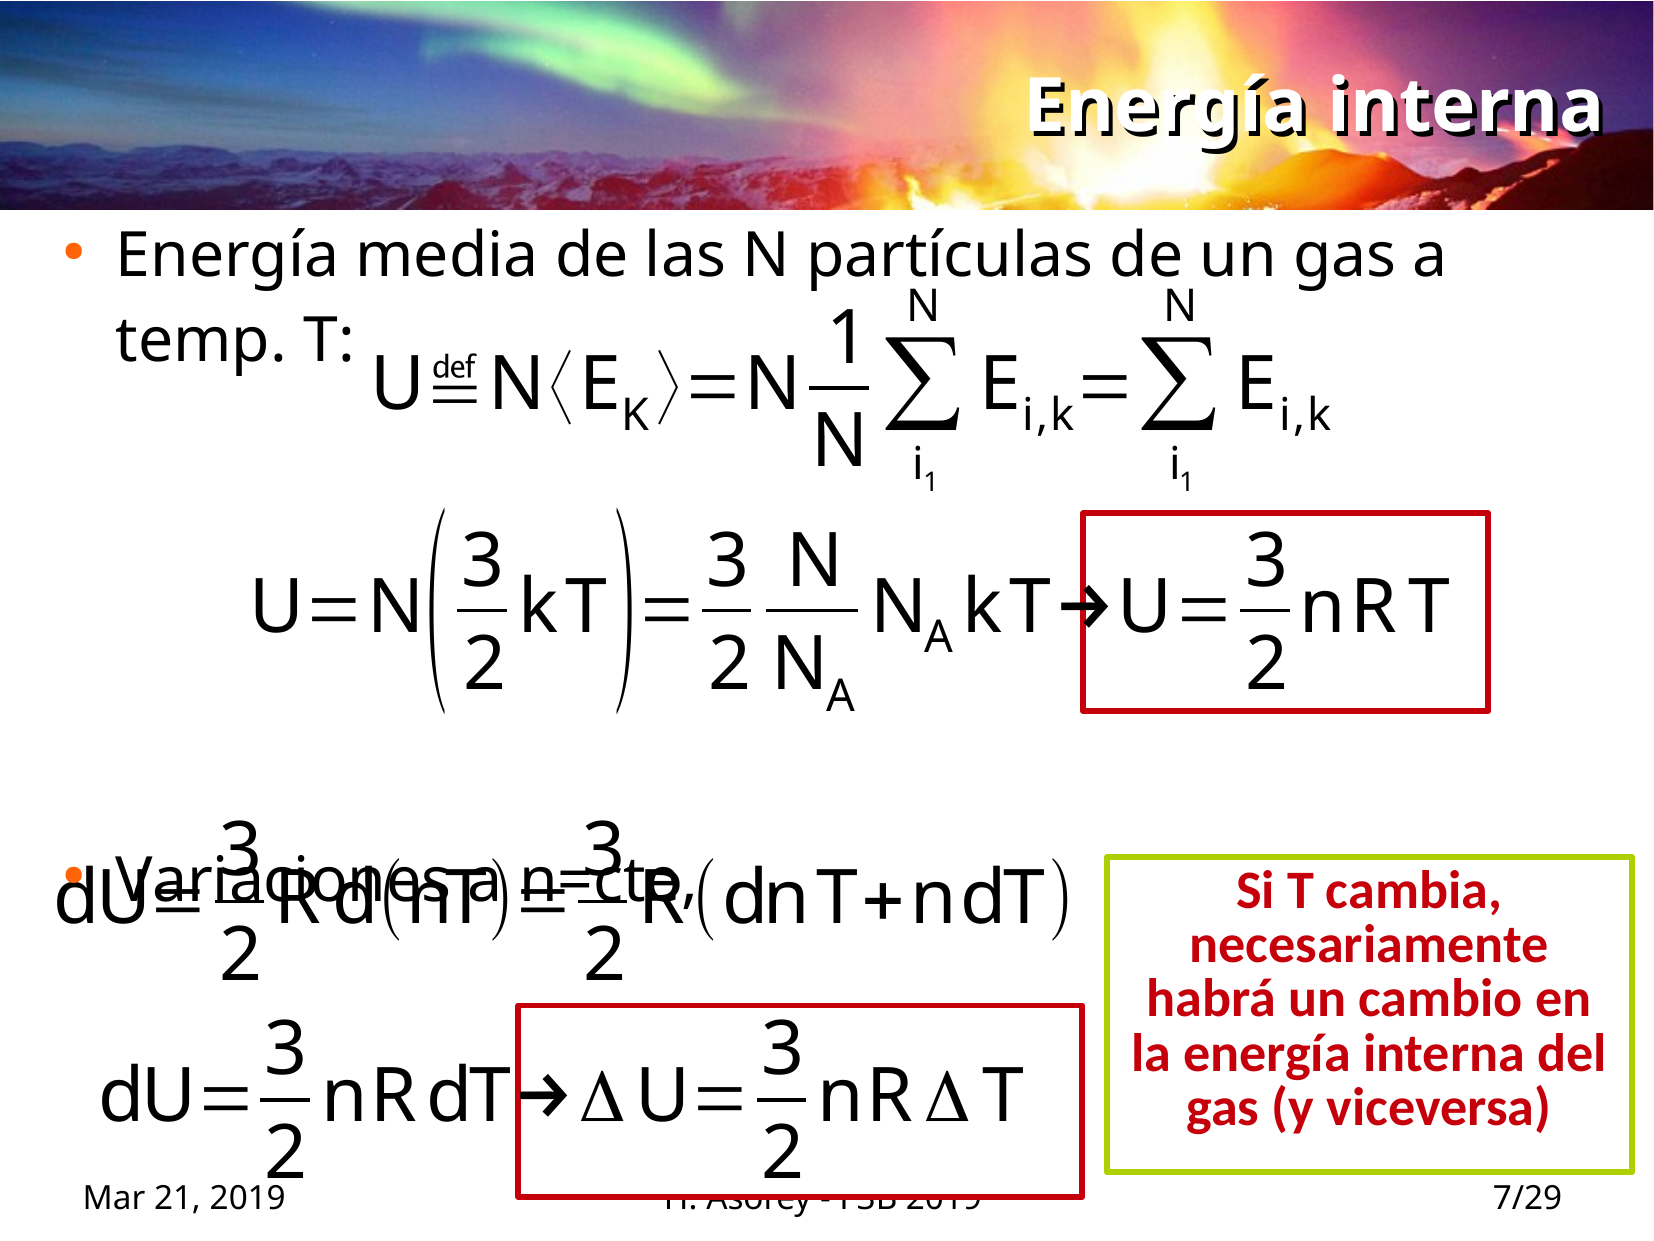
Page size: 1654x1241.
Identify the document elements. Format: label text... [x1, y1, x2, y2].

picture [0, 1, 1654, 210]
text_box Si T cambia, necesariamente habrá un cambio en la energía interna del gas (y viceversa) [1106, 857, 1632, 1173]
list Energía media de las N partículas de un gas a temp. T: Variaciones a n=cte, [45, 210, 1606, 1216]
chart [243, 277, 1457, 722]
title Energía interna [45, 15, 1606, 191]
